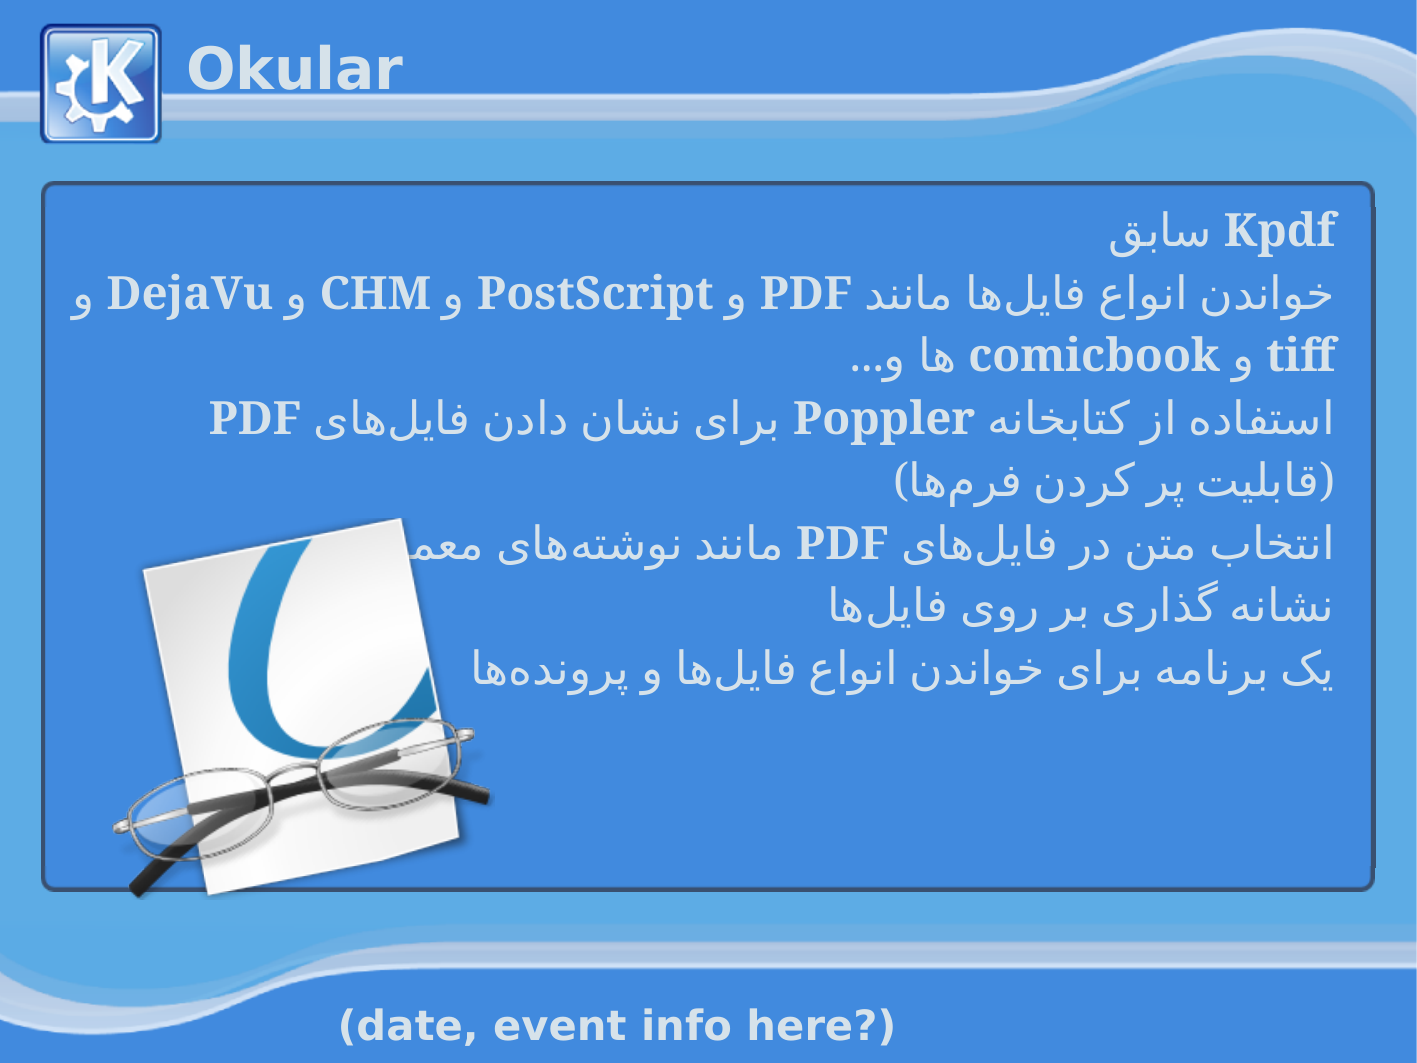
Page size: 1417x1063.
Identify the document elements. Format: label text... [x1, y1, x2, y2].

text_box Kpdf سابق خواندن انواع فایل‌ها مانند PDF و PostScript و CHM و DejaVu و tiff و comicbook ها و... استفاده از کتابخانه Poppler برای نشان دادن فایل‌های PDF (قابلیت پر کردن فرم‌ها) انتخاب متن در فایل‌های PDF مانند نوشته‌های معمولی نشانه گذاری بر روی فایل‌ها یک برنامه برای خواندن انواع فایل‌ها و پرونده‌ها [49, 190, 1351, 713]
text_box Okular [171, 27, 1048, 111]
picture [0, 0, 1417, 1063]
